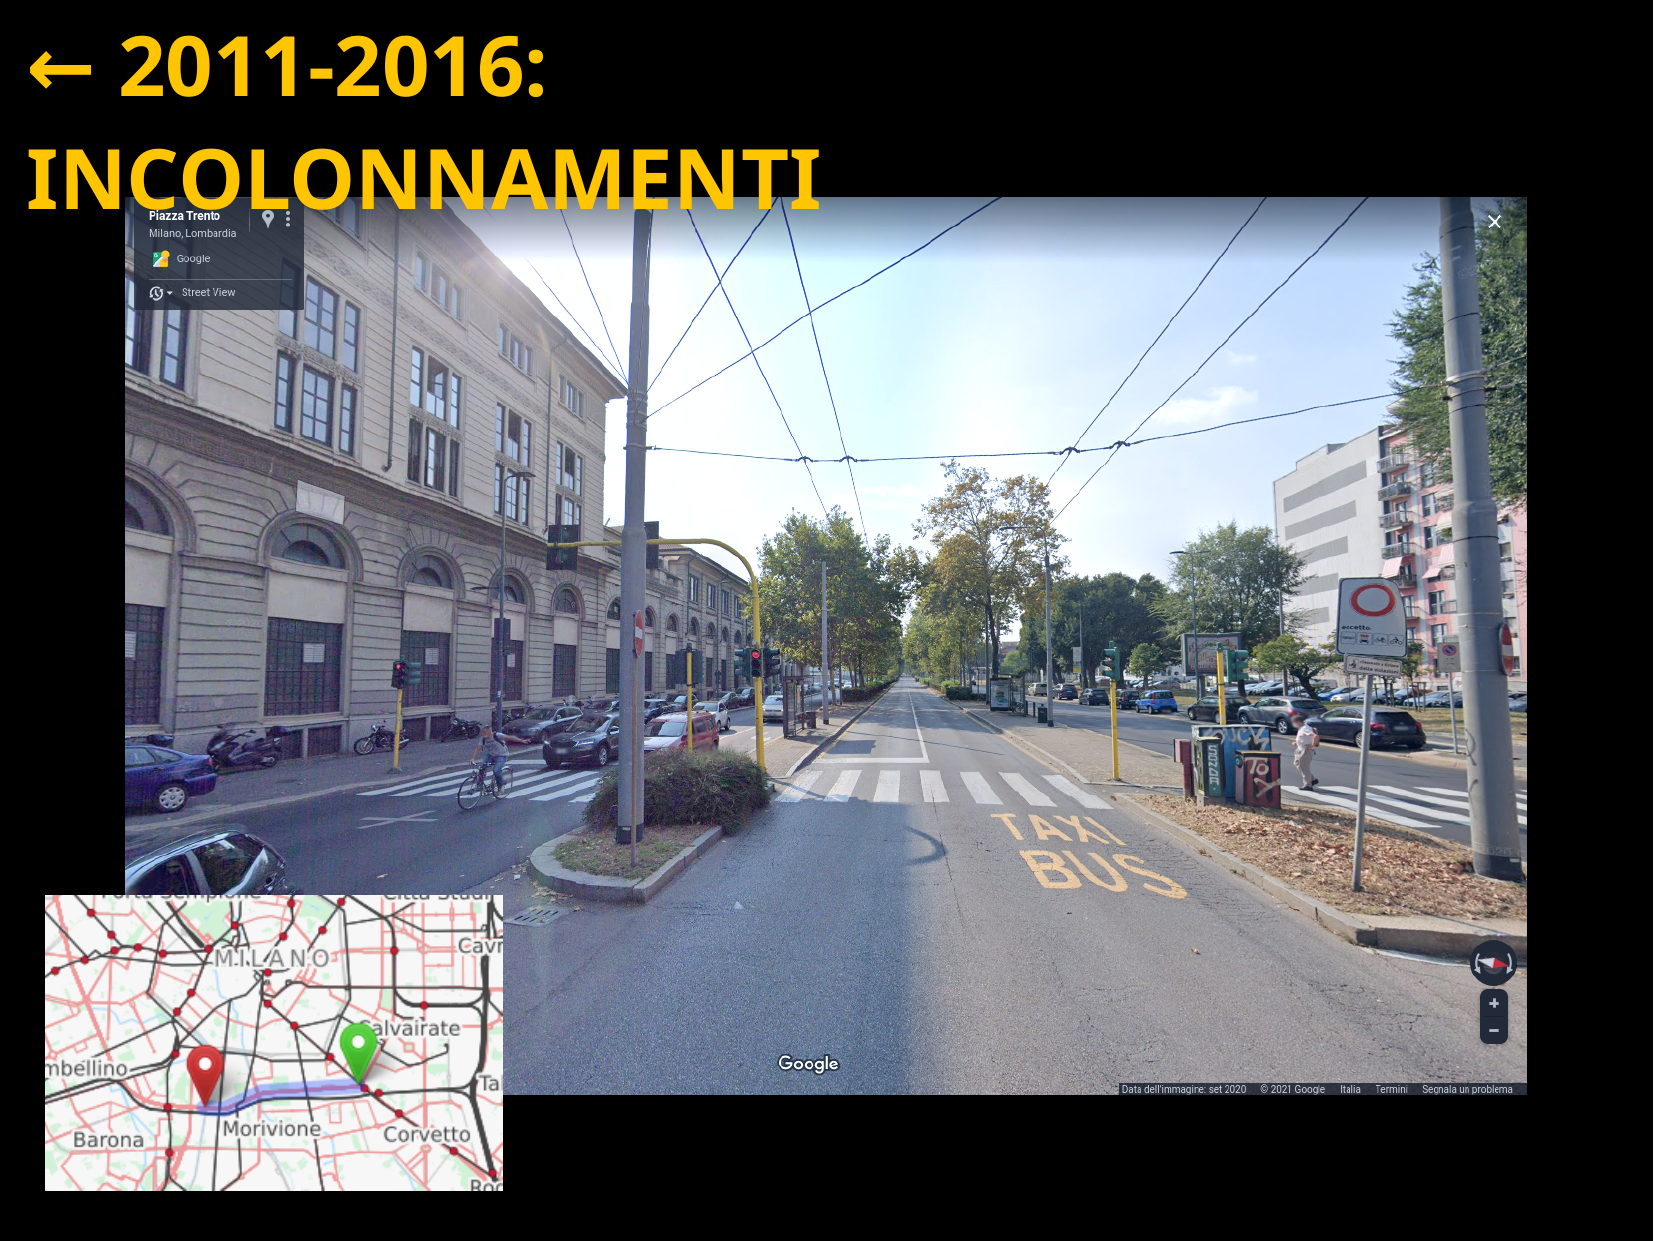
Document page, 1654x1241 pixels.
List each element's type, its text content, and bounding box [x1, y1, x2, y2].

picture [45, 197, 1527, 1191]
text_box ← 2011-2016: INCOLONNAMENTI [11, 0, 1182, 125]
